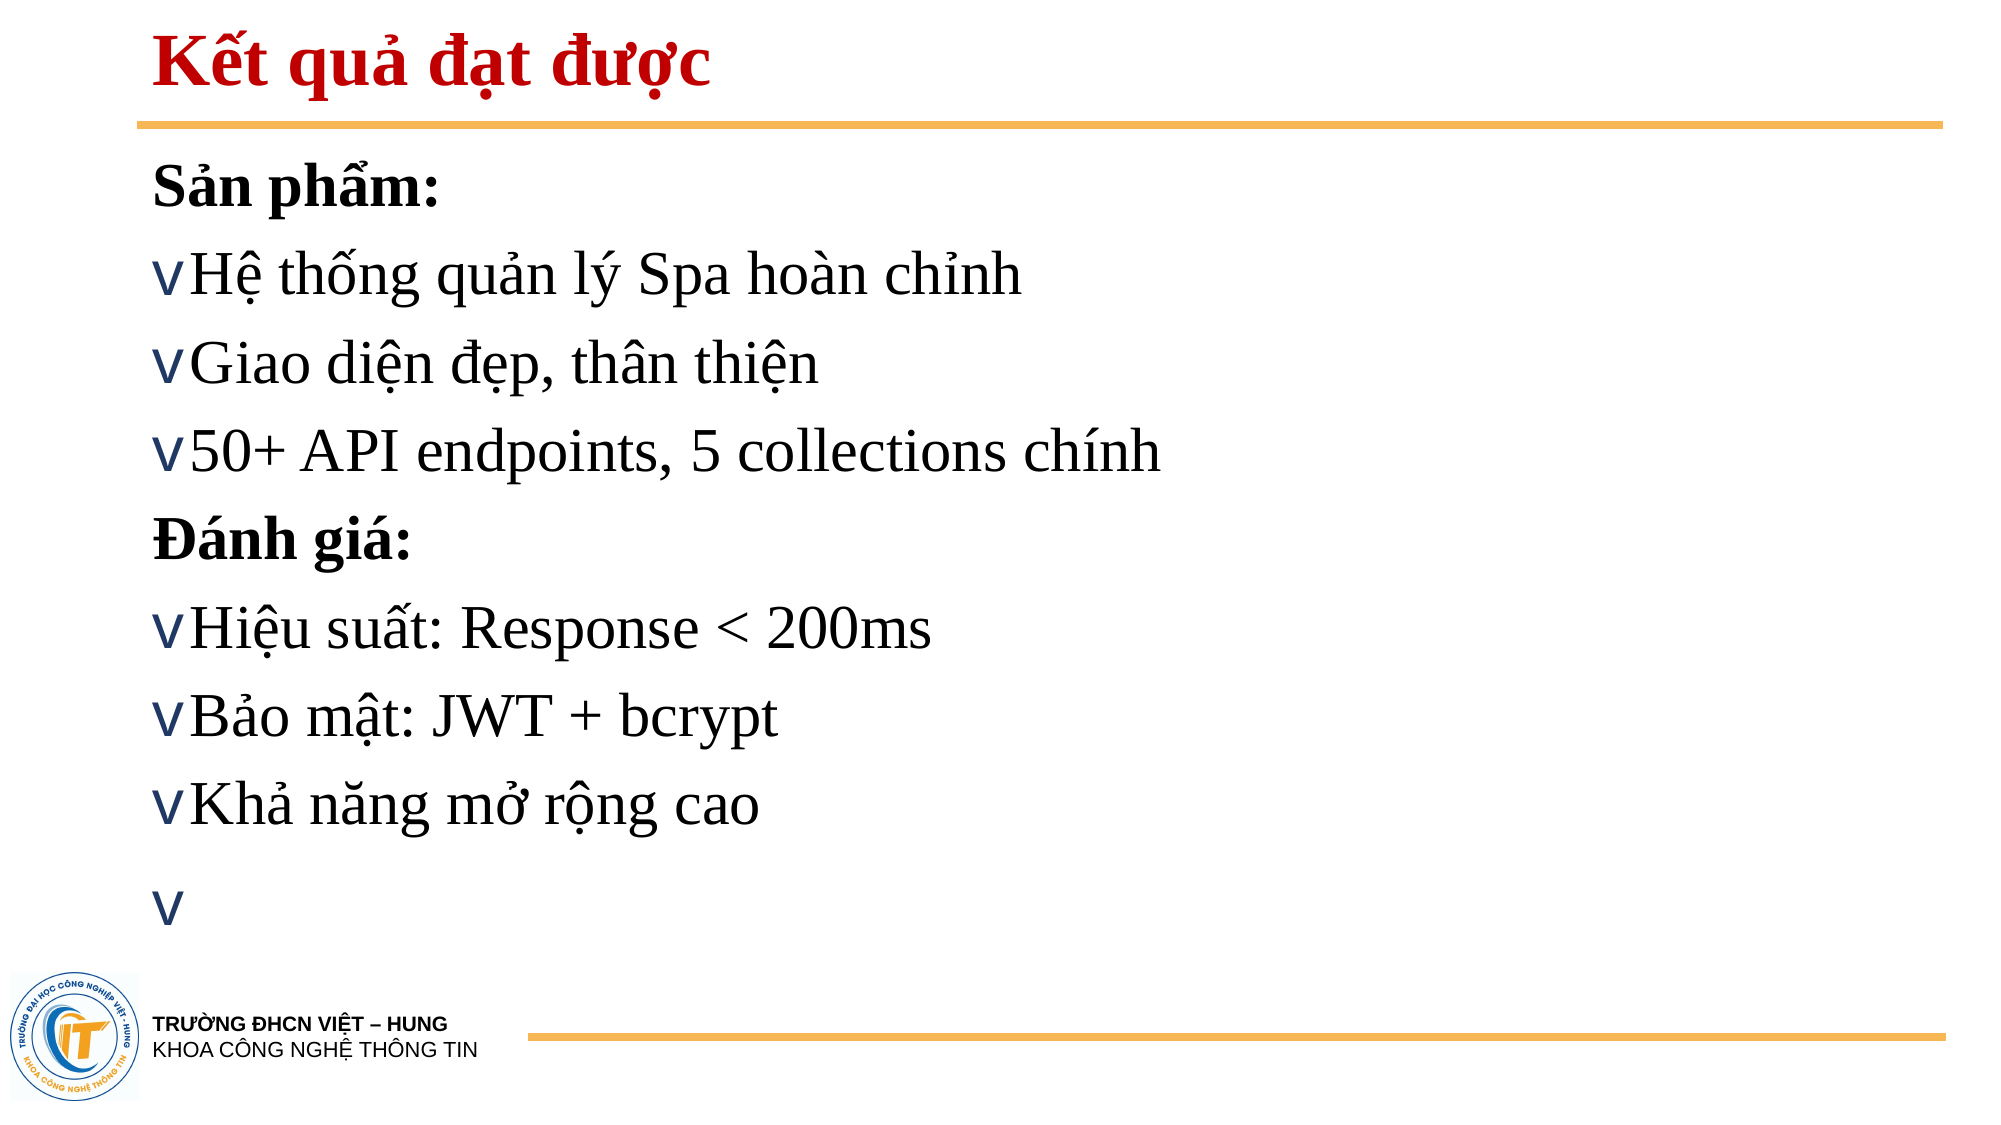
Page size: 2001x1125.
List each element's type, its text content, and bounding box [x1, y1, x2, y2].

title Kết quả đạt được [137, 11, 1944, 112]
list Sản phẩm: Hệ thống quản lý Spa hoàn chỉnh Giao diện đẹp, thân thiện 50+ API endpoints, 5 collections chính Đánh giá: Hiệu suất: Response < 200ms Bảo mật: JWT + bcrypt Khả năng mở rộng cao [137, 145, 1944, 997]
